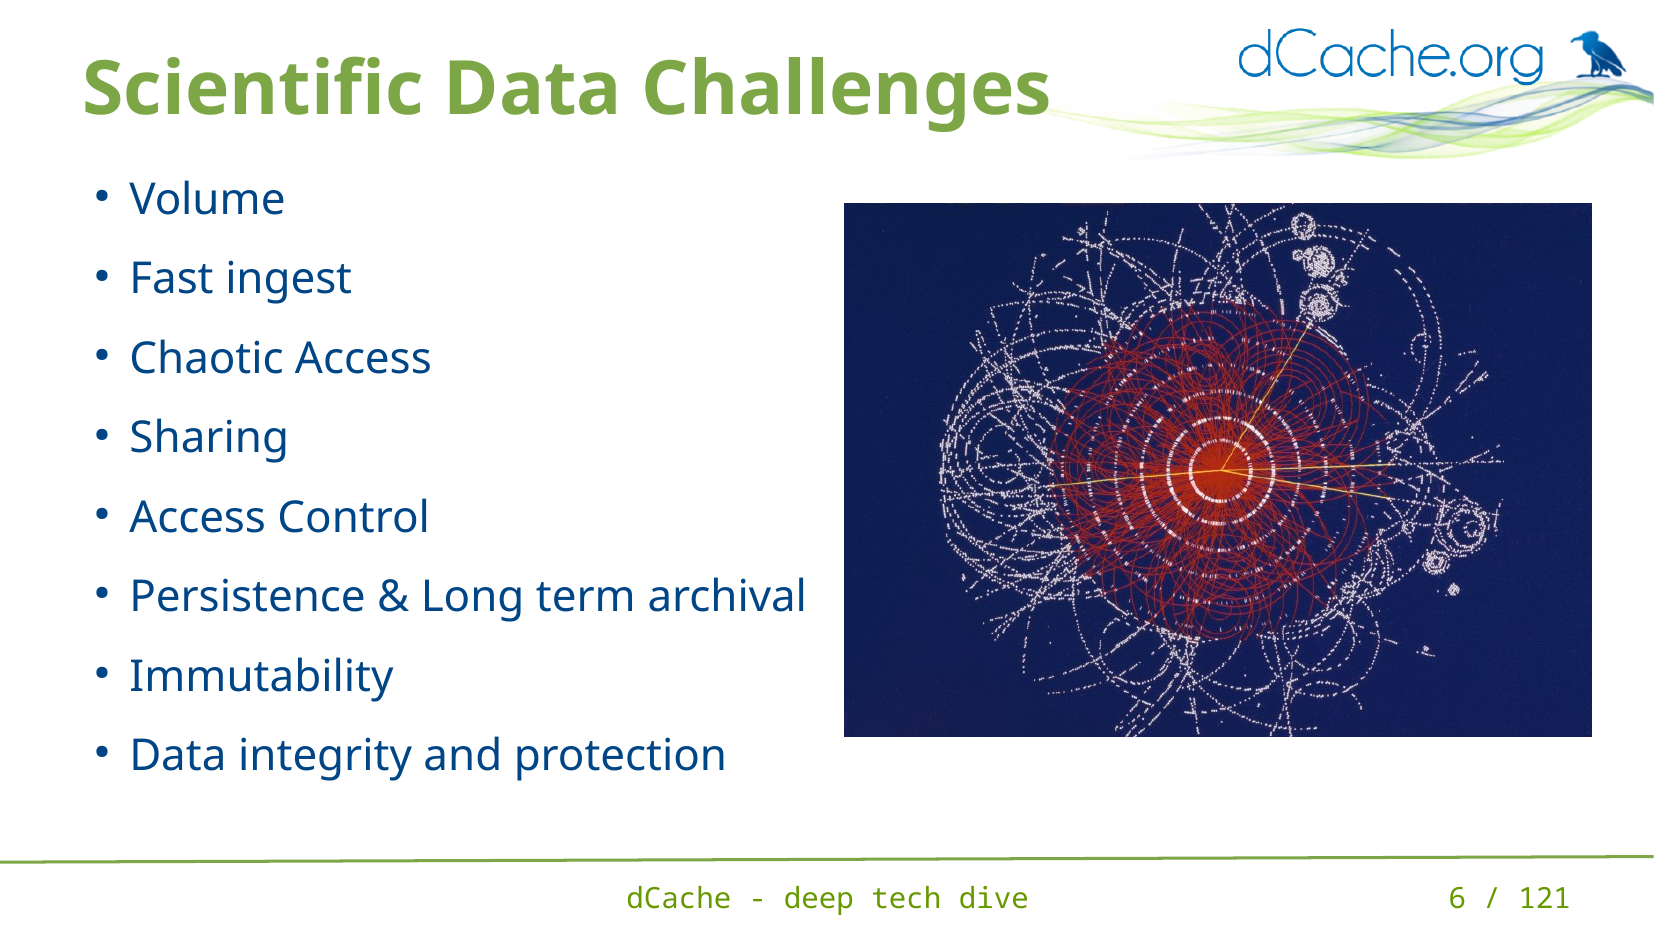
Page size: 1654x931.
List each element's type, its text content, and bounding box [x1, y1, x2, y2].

list Volume Fast ingest Chaotic Access Sharing Access Control Persistence & Long term archival Immutability Data integrity and protection [82, 167, 823, 839]
picture [844, 203, 1592, 737]
picture [956, 16, 1654, 169]
title Scientific Data Challenges [82, 40, 1605, 131]
